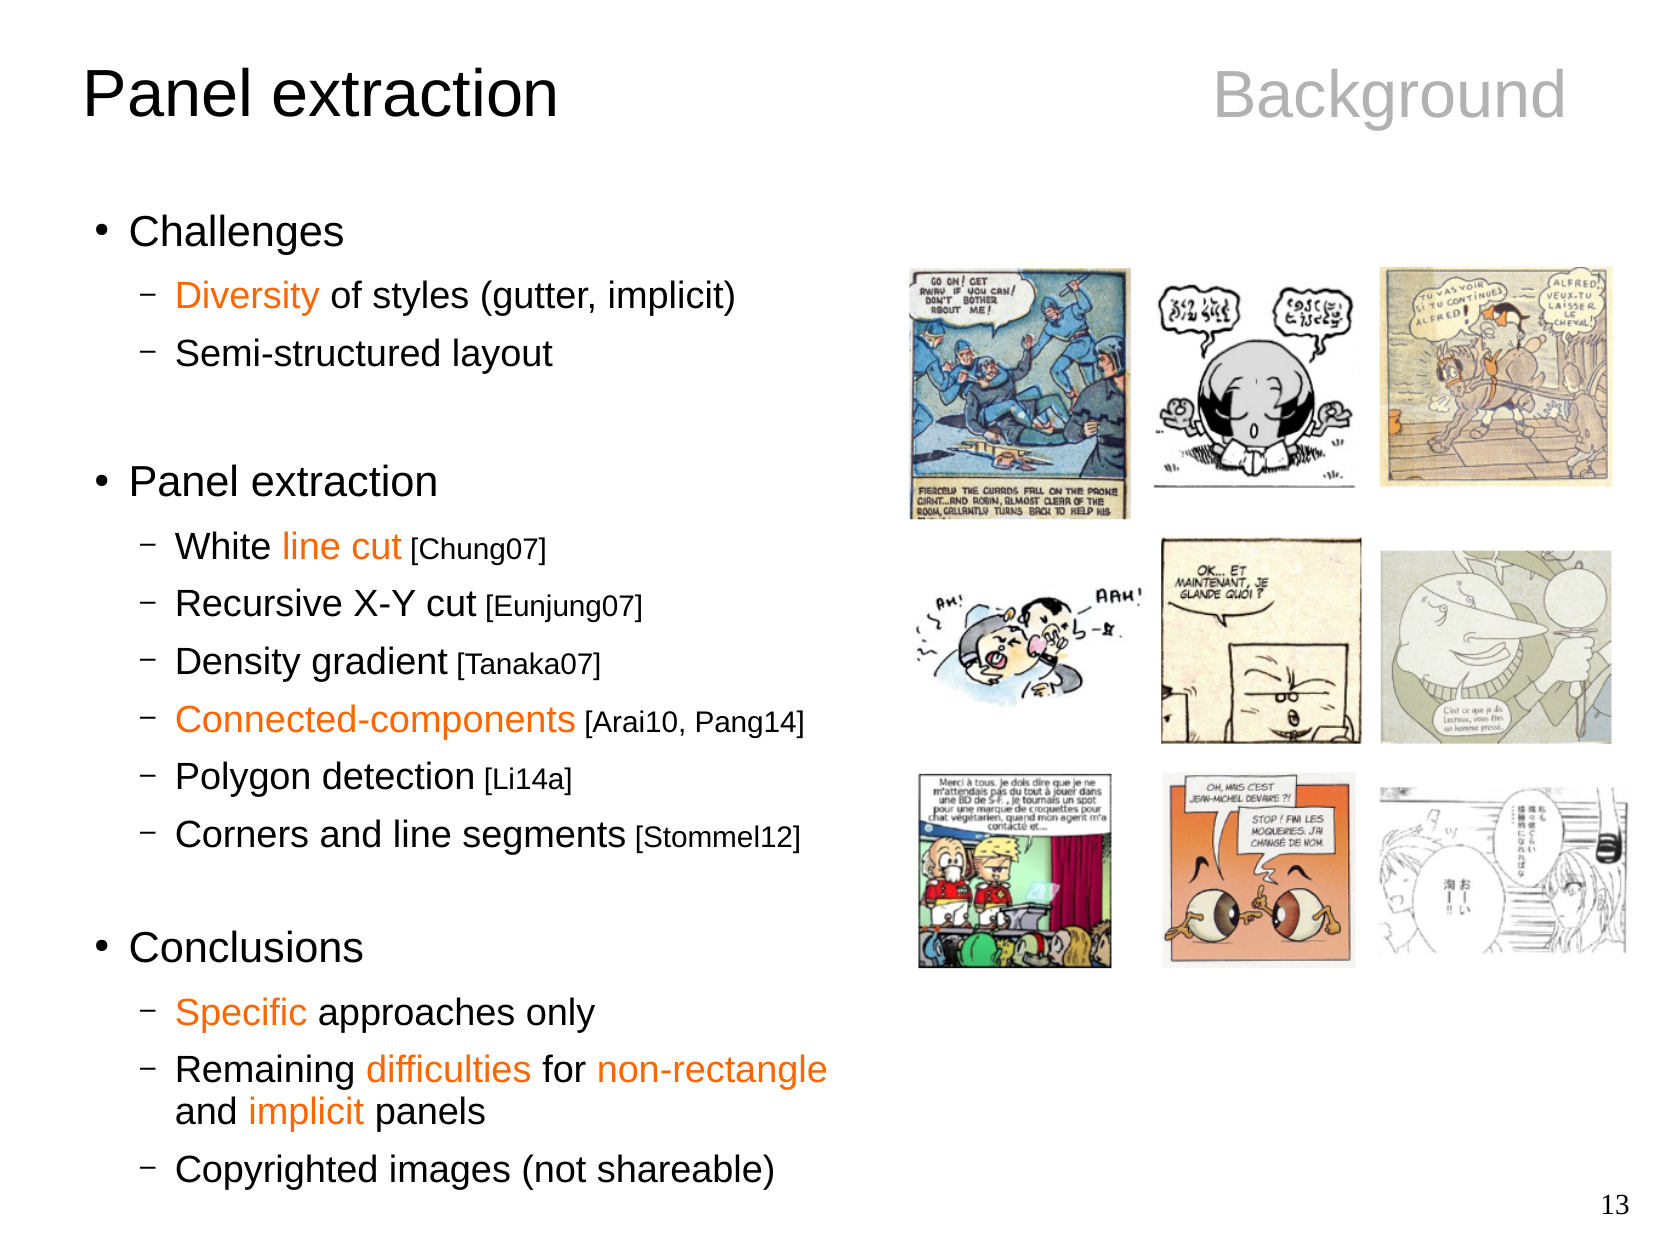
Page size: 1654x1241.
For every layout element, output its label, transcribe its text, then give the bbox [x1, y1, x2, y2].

list Challenges Diversity of styles (gutter, implicit) Semi-structured layout Panel extraction White line cut [Chung07] Recursive X-Y cut [Eunjung07] Density gradient [Tanaka07] Connected-components [Arai10, Pang14] Polygon detection [Li14a] Corners and line segments [Stommel12] Conclusions Specific approaches only Remaining difficulties for non-rectangle and implicit panels Copyrighted images (not shareable) [82, 206, 898, 1205]
picture [909, 267, 1631, 973]
title Panel extraction [82, 47, 1571, 140]
